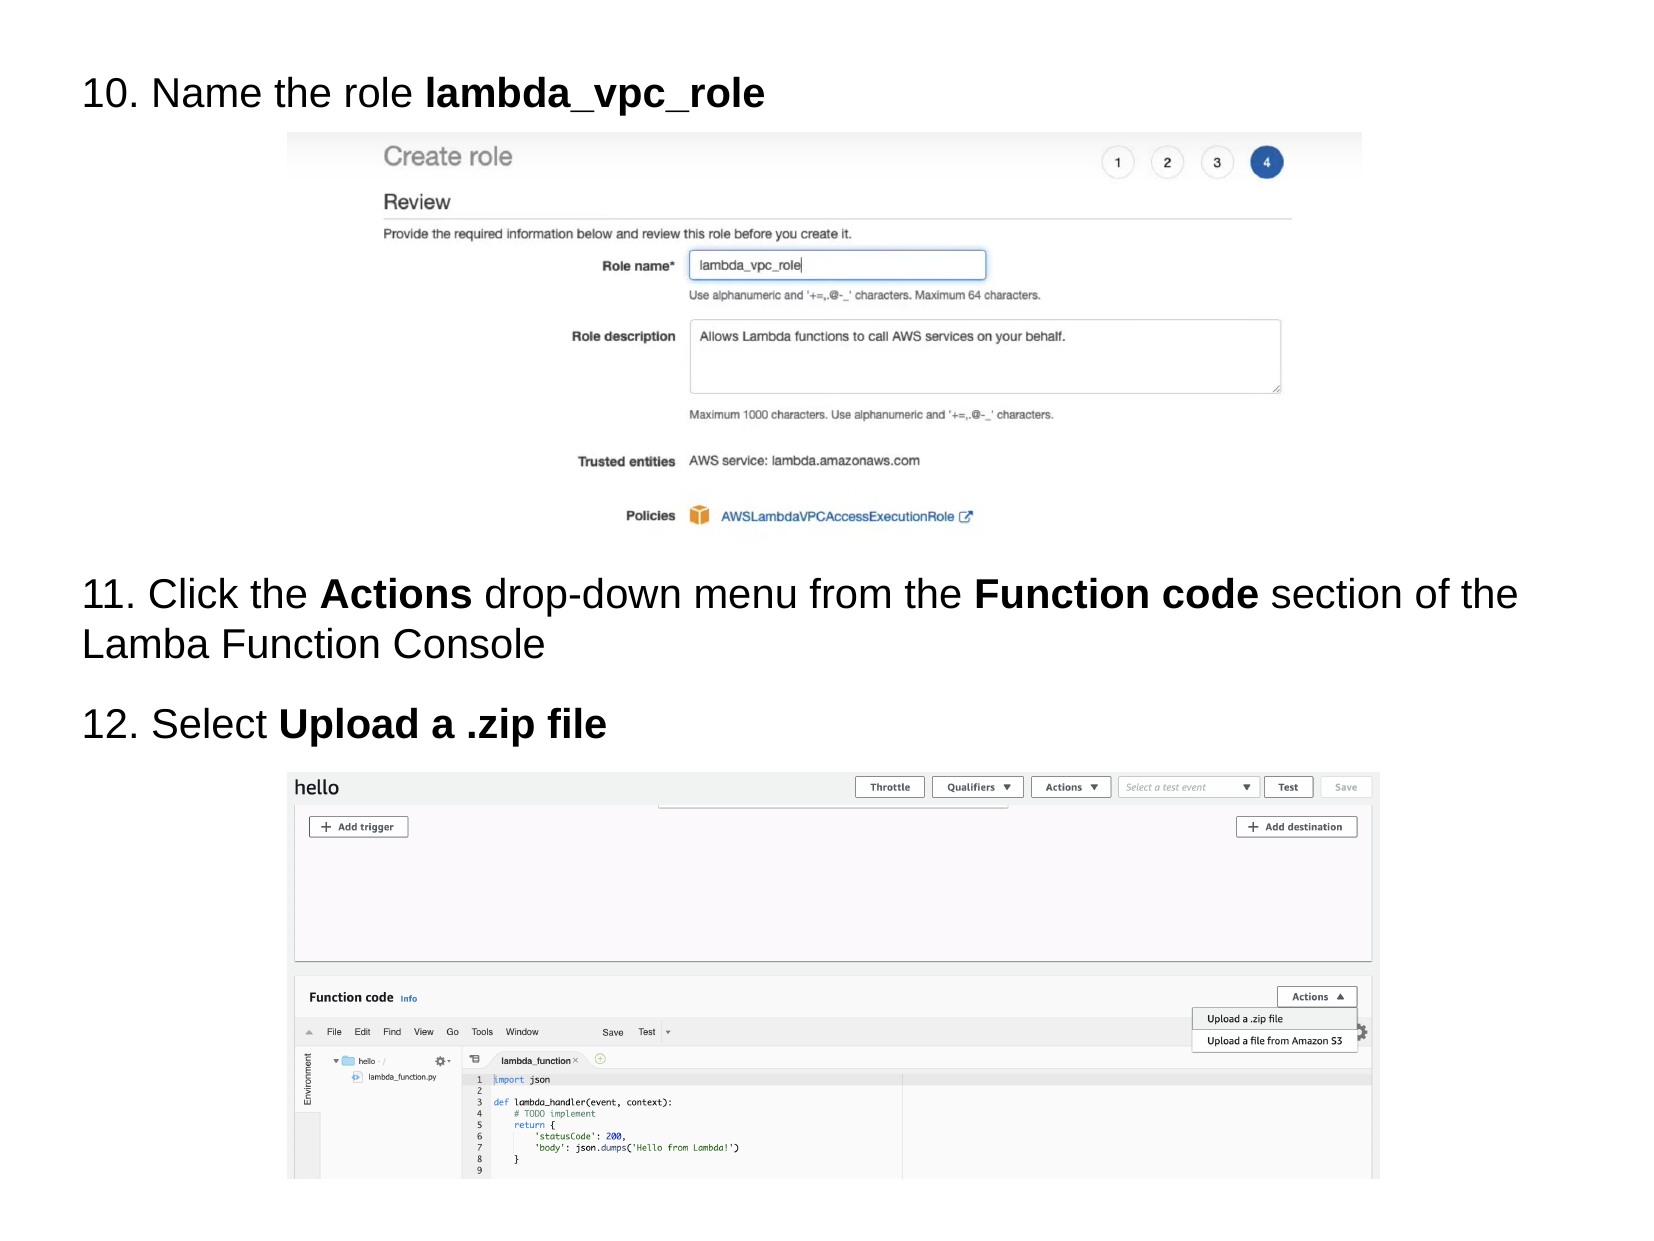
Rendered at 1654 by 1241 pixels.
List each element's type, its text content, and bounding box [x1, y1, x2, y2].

text_box 11. Click the Actions drop-down menu from the Function code section of the Lamba Function Console 12. Select Upload a .zip file [81, 566, 1619, 781]
list 10. Name the role lambda_vpc_role [81, 65, 1619, 133]
picture [287, 772, 1380, 1179]
picture [287, 132, 1362, 542]
